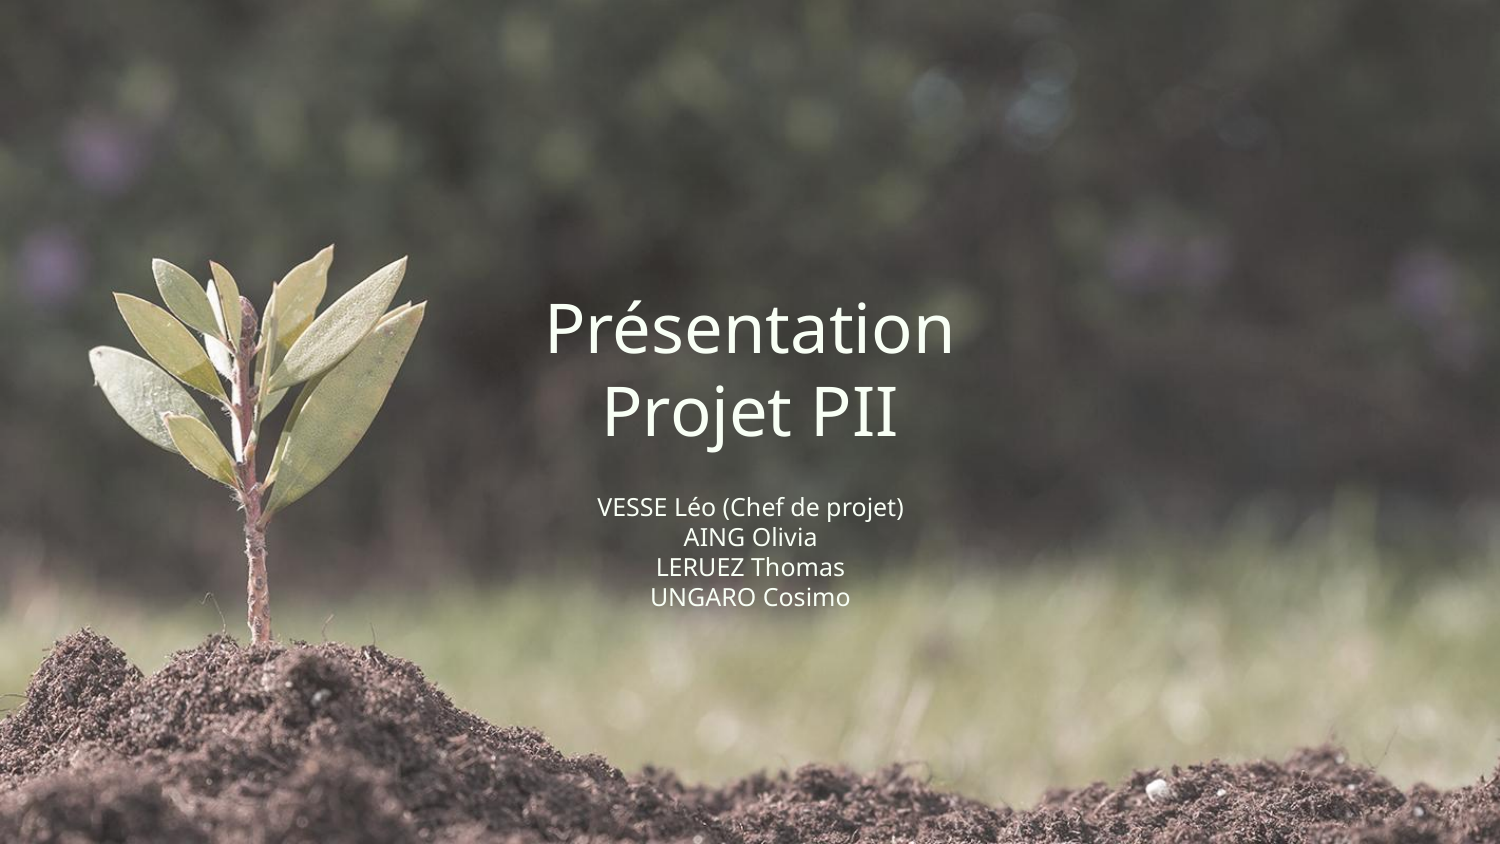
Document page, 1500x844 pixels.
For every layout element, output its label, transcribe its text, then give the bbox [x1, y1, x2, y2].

subtitle VESSE Léo (Chef de projet) AING Olivia LERUEZ Thomas UNGARO Cosimo [526, 476, 975, 606]
title Présentation Projet PII [480, 298, 1020, 465]
picture [0, 0, 1500, 844]
